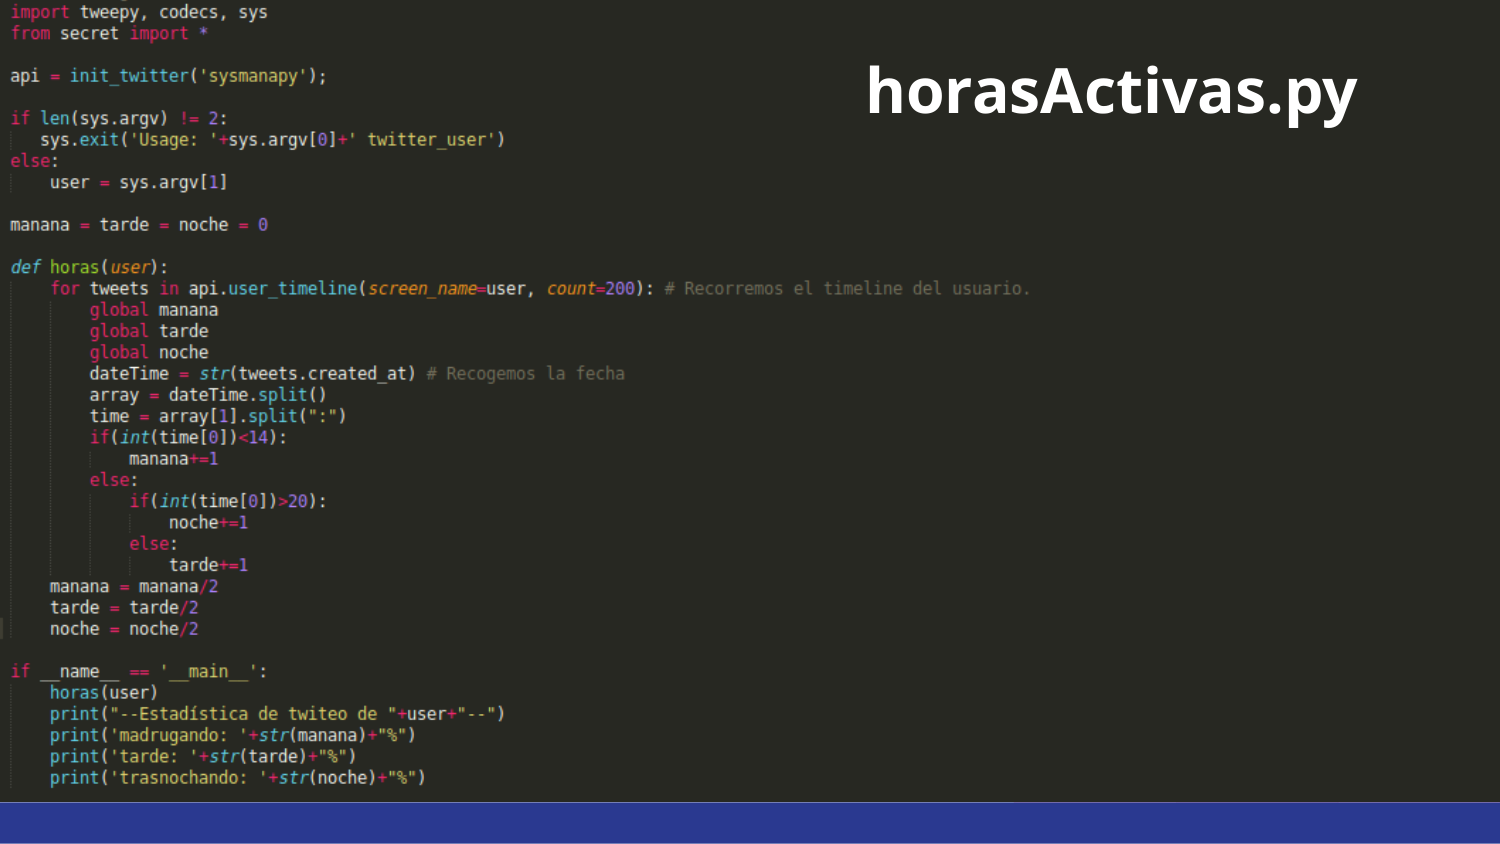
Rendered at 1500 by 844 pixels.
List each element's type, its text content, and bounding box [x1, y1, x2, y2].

title horasActivas.py [850, 36, 1477, 136]
picture [0, 0, 1500, 802]
